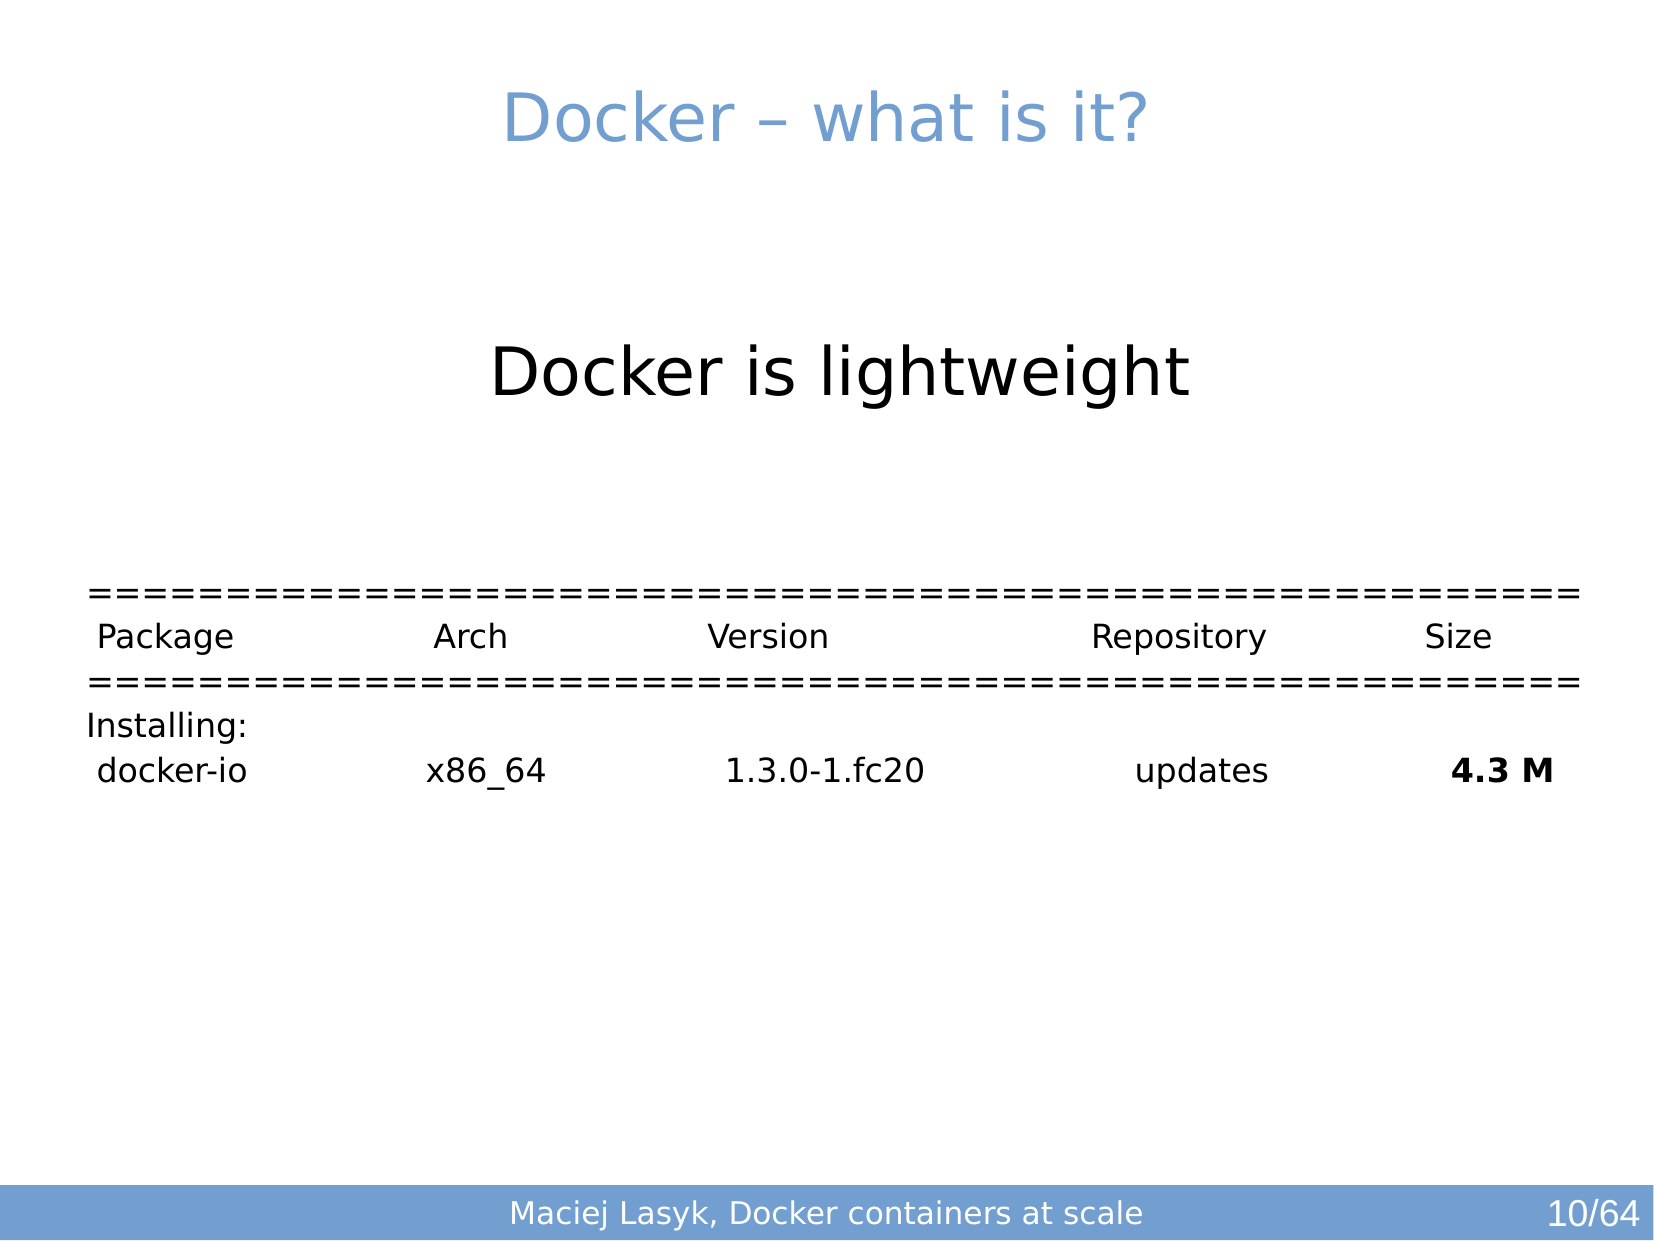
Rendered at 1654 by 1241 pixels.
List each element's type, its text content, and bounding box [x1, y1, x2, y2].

text_box ====================================================== Package Arch Version Repository Size ====================================================== Installing: docker-io x86_64 1.3.0-1.fc20 updates 4.3 M [71, 566, 1600, 887]
text_box Docker is lightweight [474, 325, 1207, 631]
text_box Docker – what is it? [487, 72, 1167, 166]
text_box Maciej Lasyk, Docker containers at scale [494, 1188, 1160, 1240]
text_box 10/64 [1521, 1185, 1654, 1241]
text_box [0, 1185, 1521, 1241]
